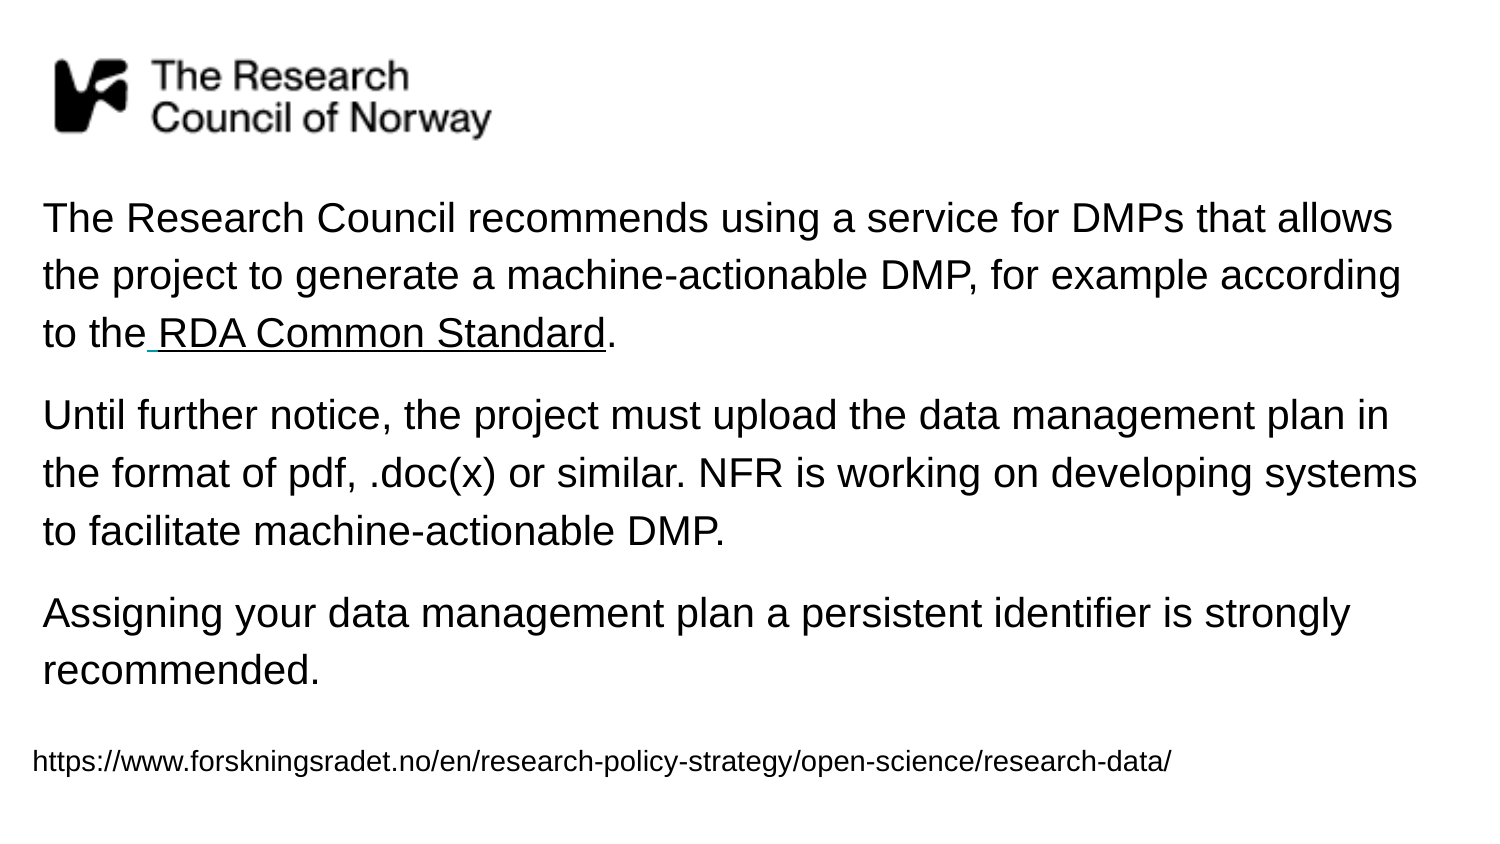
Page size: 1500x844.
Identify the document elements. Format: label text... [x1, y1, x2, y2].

text_box https://www.forskningsradet.no/en/research-policy-strategy/open-science/research-data/ [17, 727, 1411, 793]
text_box The Research Council recommends using a service for DMPs that allows the project to generate a machine-actionable DMP, for example according to the RDA Common Standard. Until further notice, the project must upload the data management plan in the format of pdf, .doc(x) or similar. NFR is working on developing systems to facilitate machine-actionable DMP. Assigning your data management plan a persistent identifier is strongly recommended. [27, 168, 1440, 709]
picture [17, 44, 567, 169]
